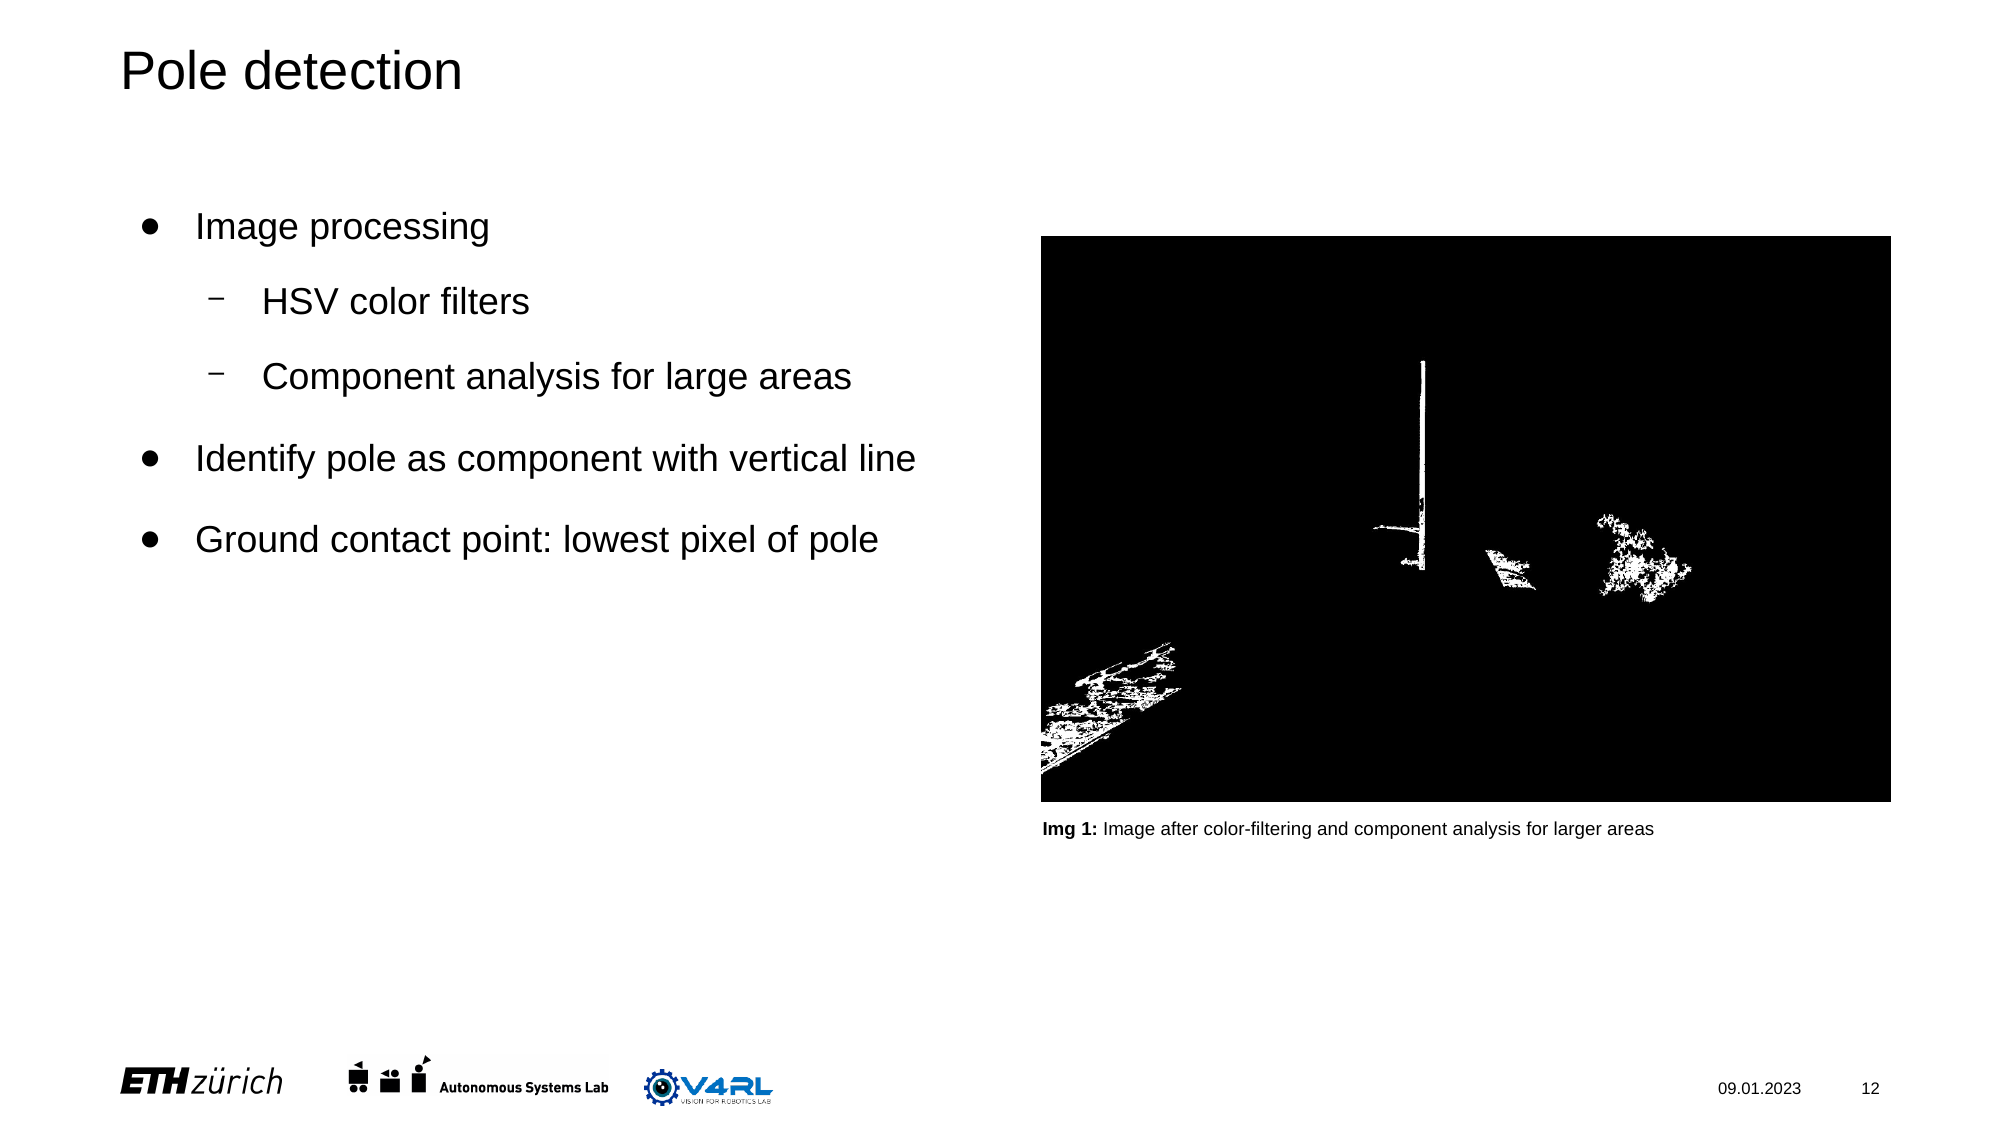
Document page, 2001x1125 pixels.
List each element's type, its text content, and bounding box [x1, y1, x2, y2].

picture [1041, 236, 1891, 802]
picture [120, 1067, 282, 1094]
title Pole detection [120, 42, 1880, 191]
list Image processing HSV color filters Component analysis for large areas Identify pole as component with vertical line Ground contact point: lowest pixel of pole [120, 194, 969, 514]
text_box Img 1: Image after color-filtering and component analysis for larger areas [1027, 801, 1877, 855]
slide_number 09.01.2023 [1718, 1069, 1819, 1106]
slide_number <number> [1827, 1069, 1880, 1106]
picture [644, 1069, 776, 1106]
